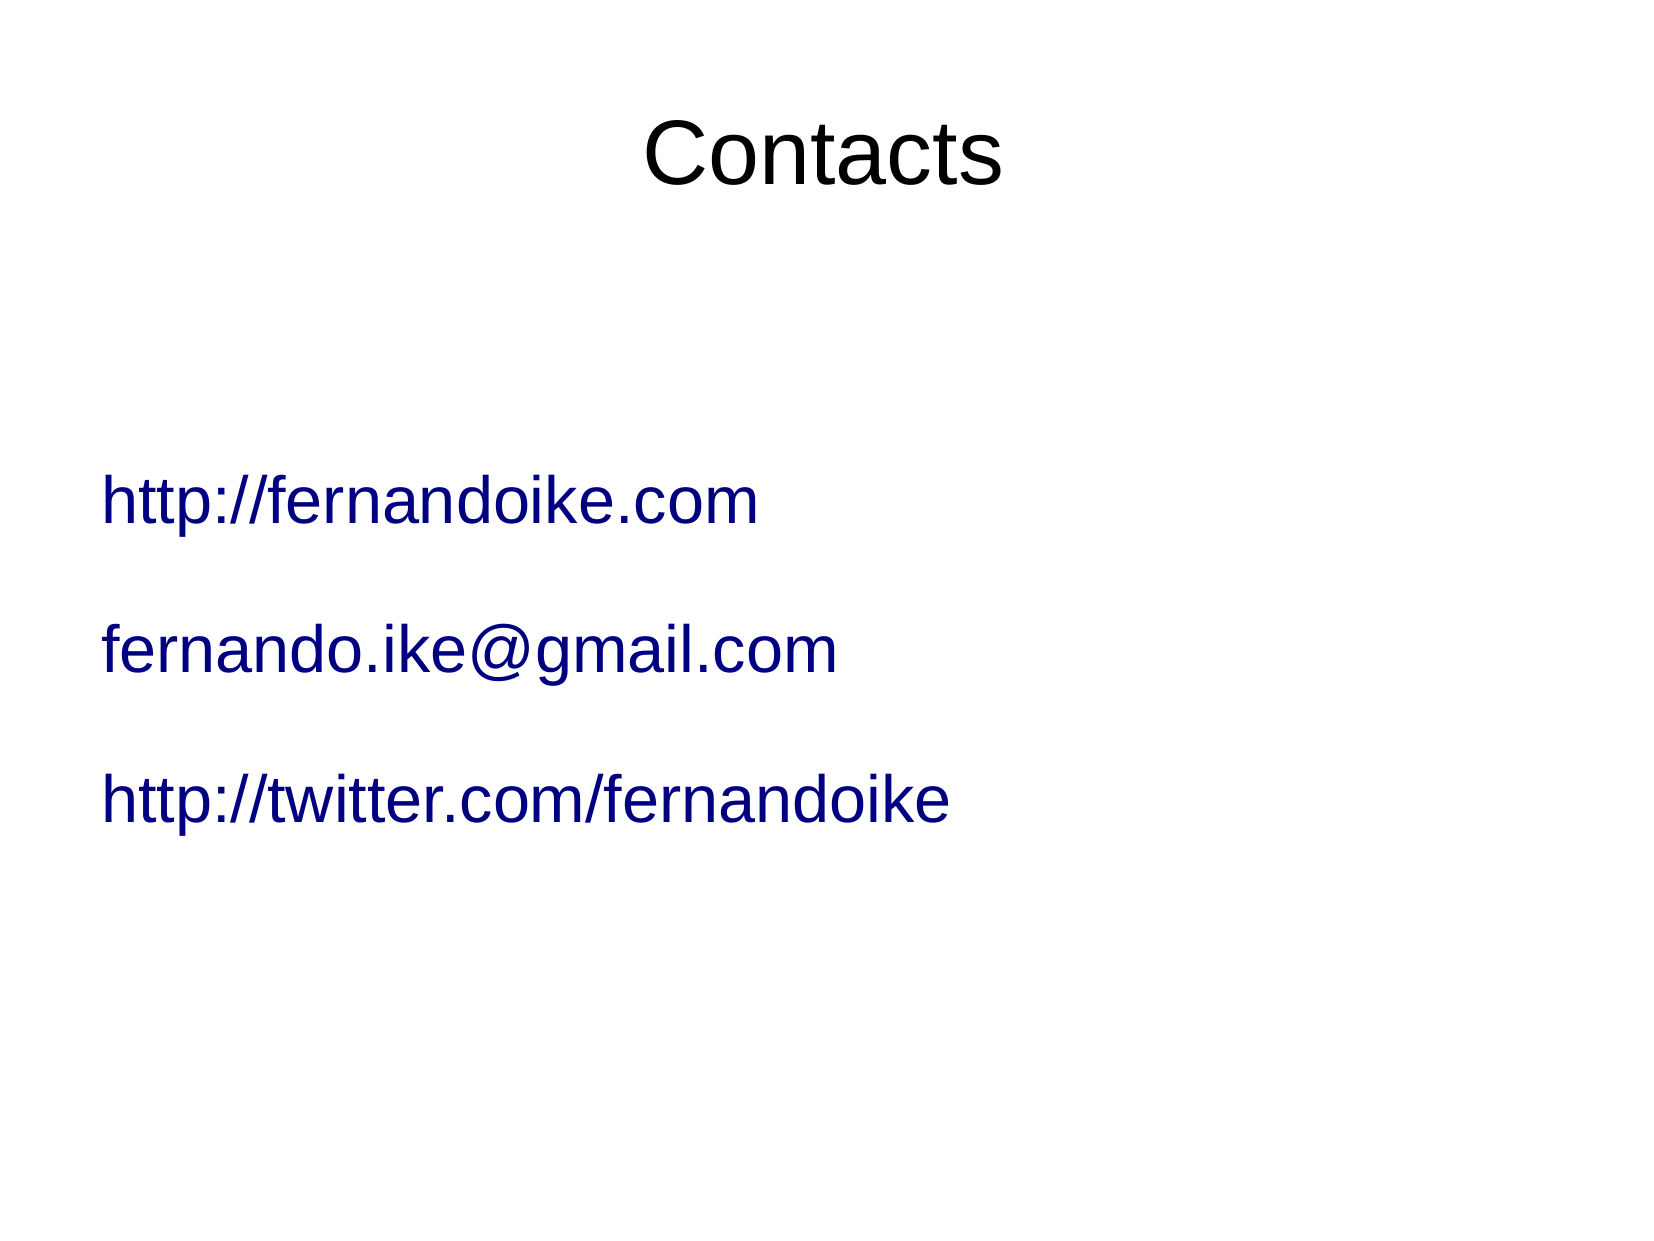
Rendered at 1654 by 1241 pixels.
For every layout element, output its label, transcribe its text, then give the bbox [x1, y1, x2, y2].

title Contacts [82, 49, 1571, 257]
subtitle http://fernandoike.com fernando.ike@gmail.com http://twitter.com/fernandoike [82, 290, 1571, 1010]
